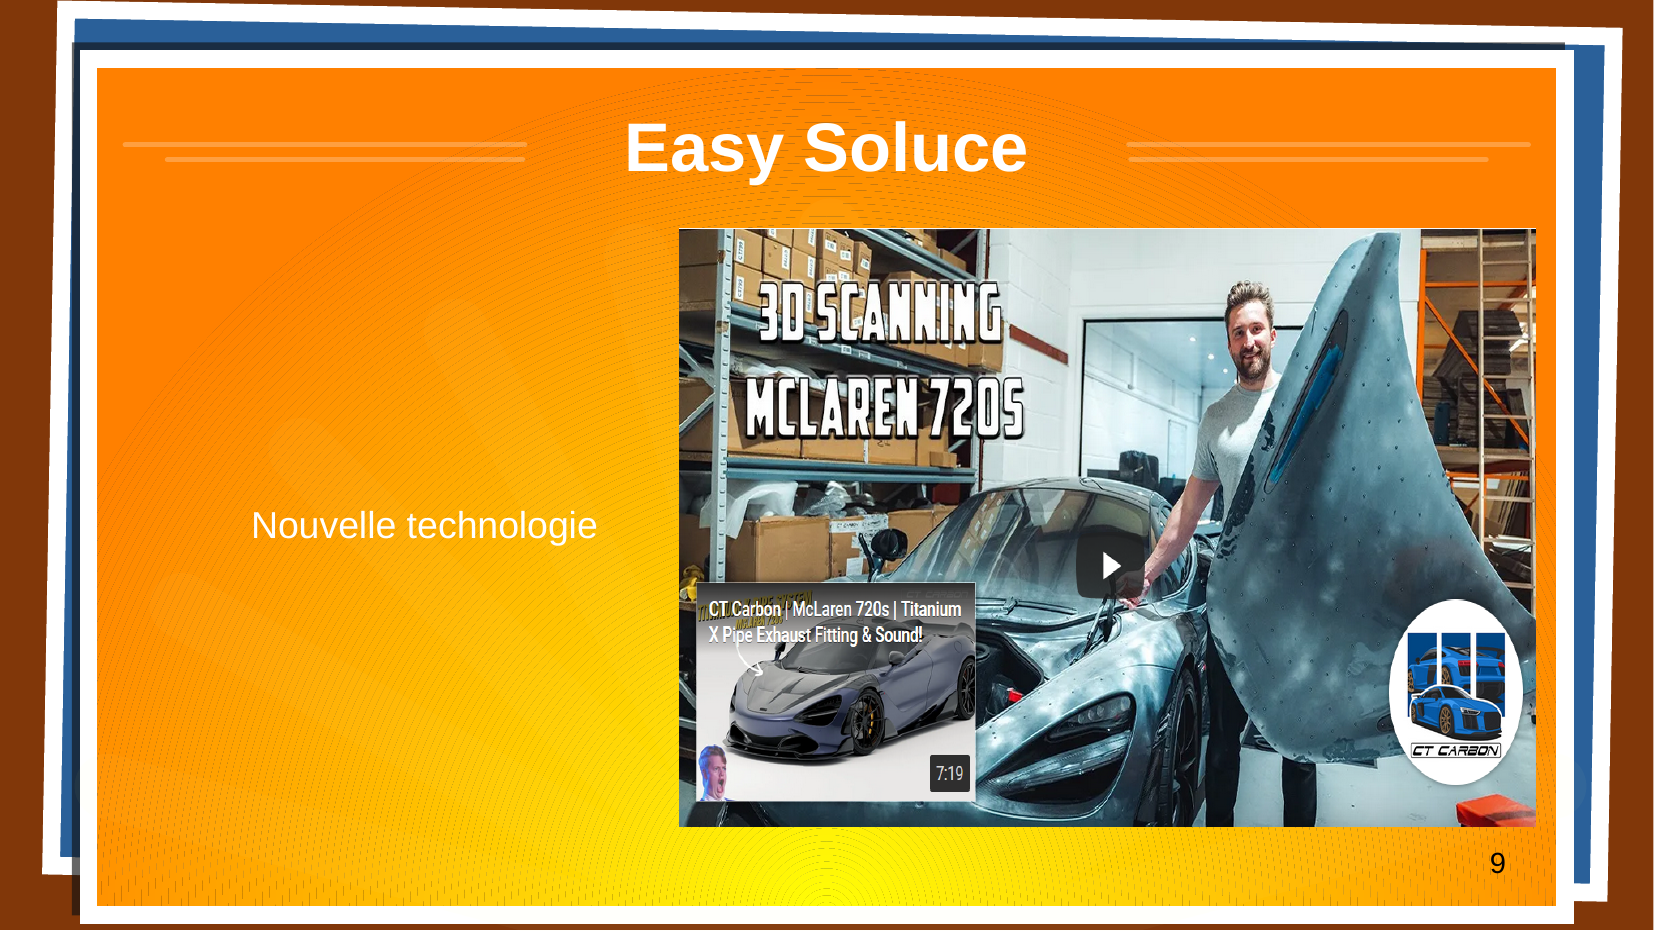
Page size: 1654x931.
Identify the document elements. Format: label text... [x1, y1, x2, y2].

title Easy Soluce [531, 73, 1123, 222]
text_box Nouvelle technologie [236, 496, 613, 559]
picture [679, 228, 1536, 827]
